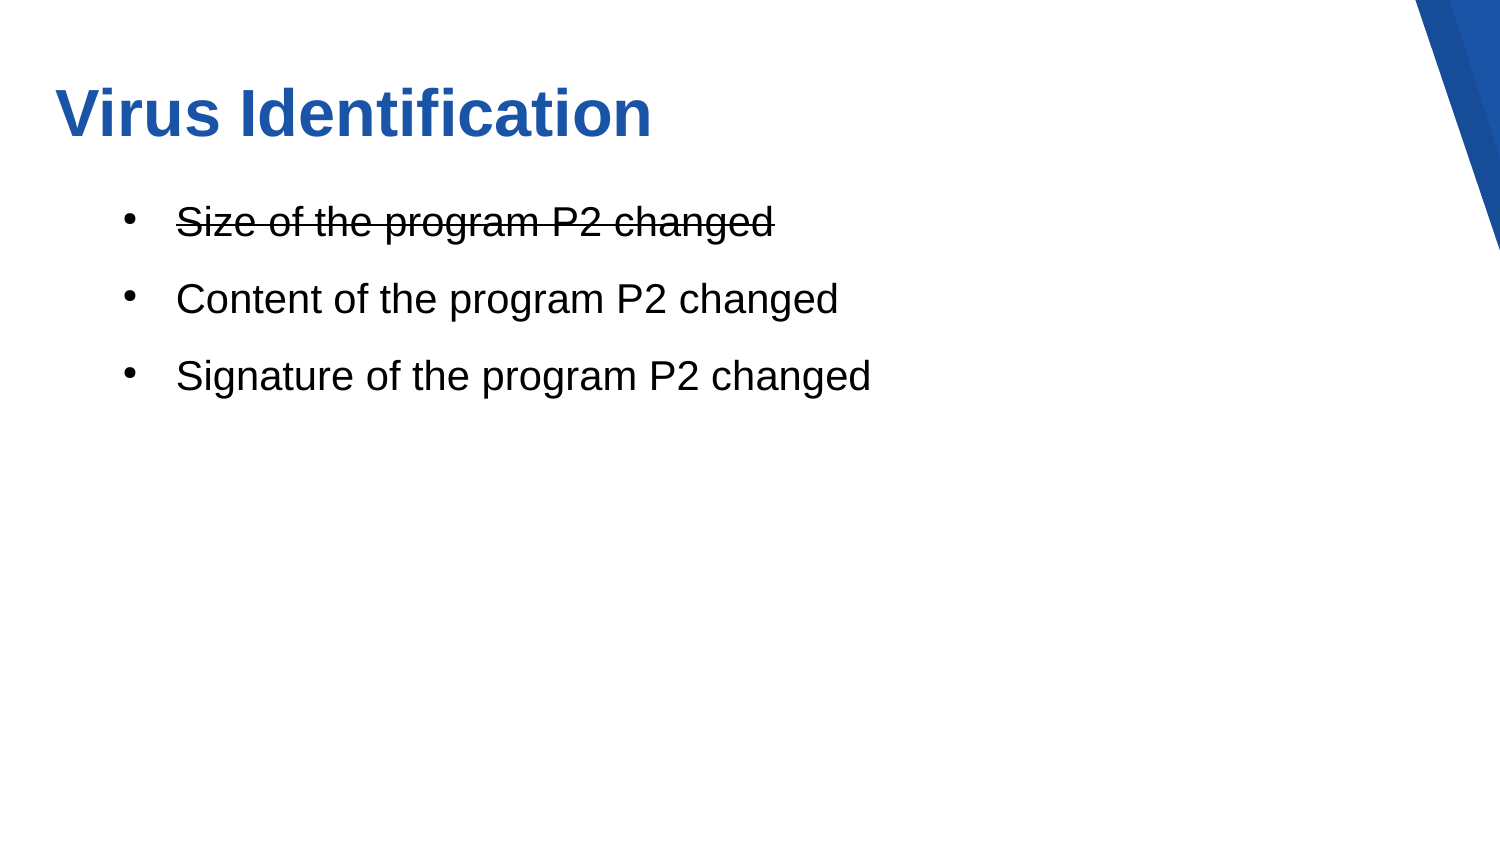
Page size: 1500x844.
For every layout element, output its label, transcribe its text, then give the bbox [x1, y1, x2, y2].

title Virus Identification [40, 97, 1231, 166]
list Size of the program P2 changed Content of the program P2 changed Signature of the program P2 changed [90, 180, 1456, 755]
